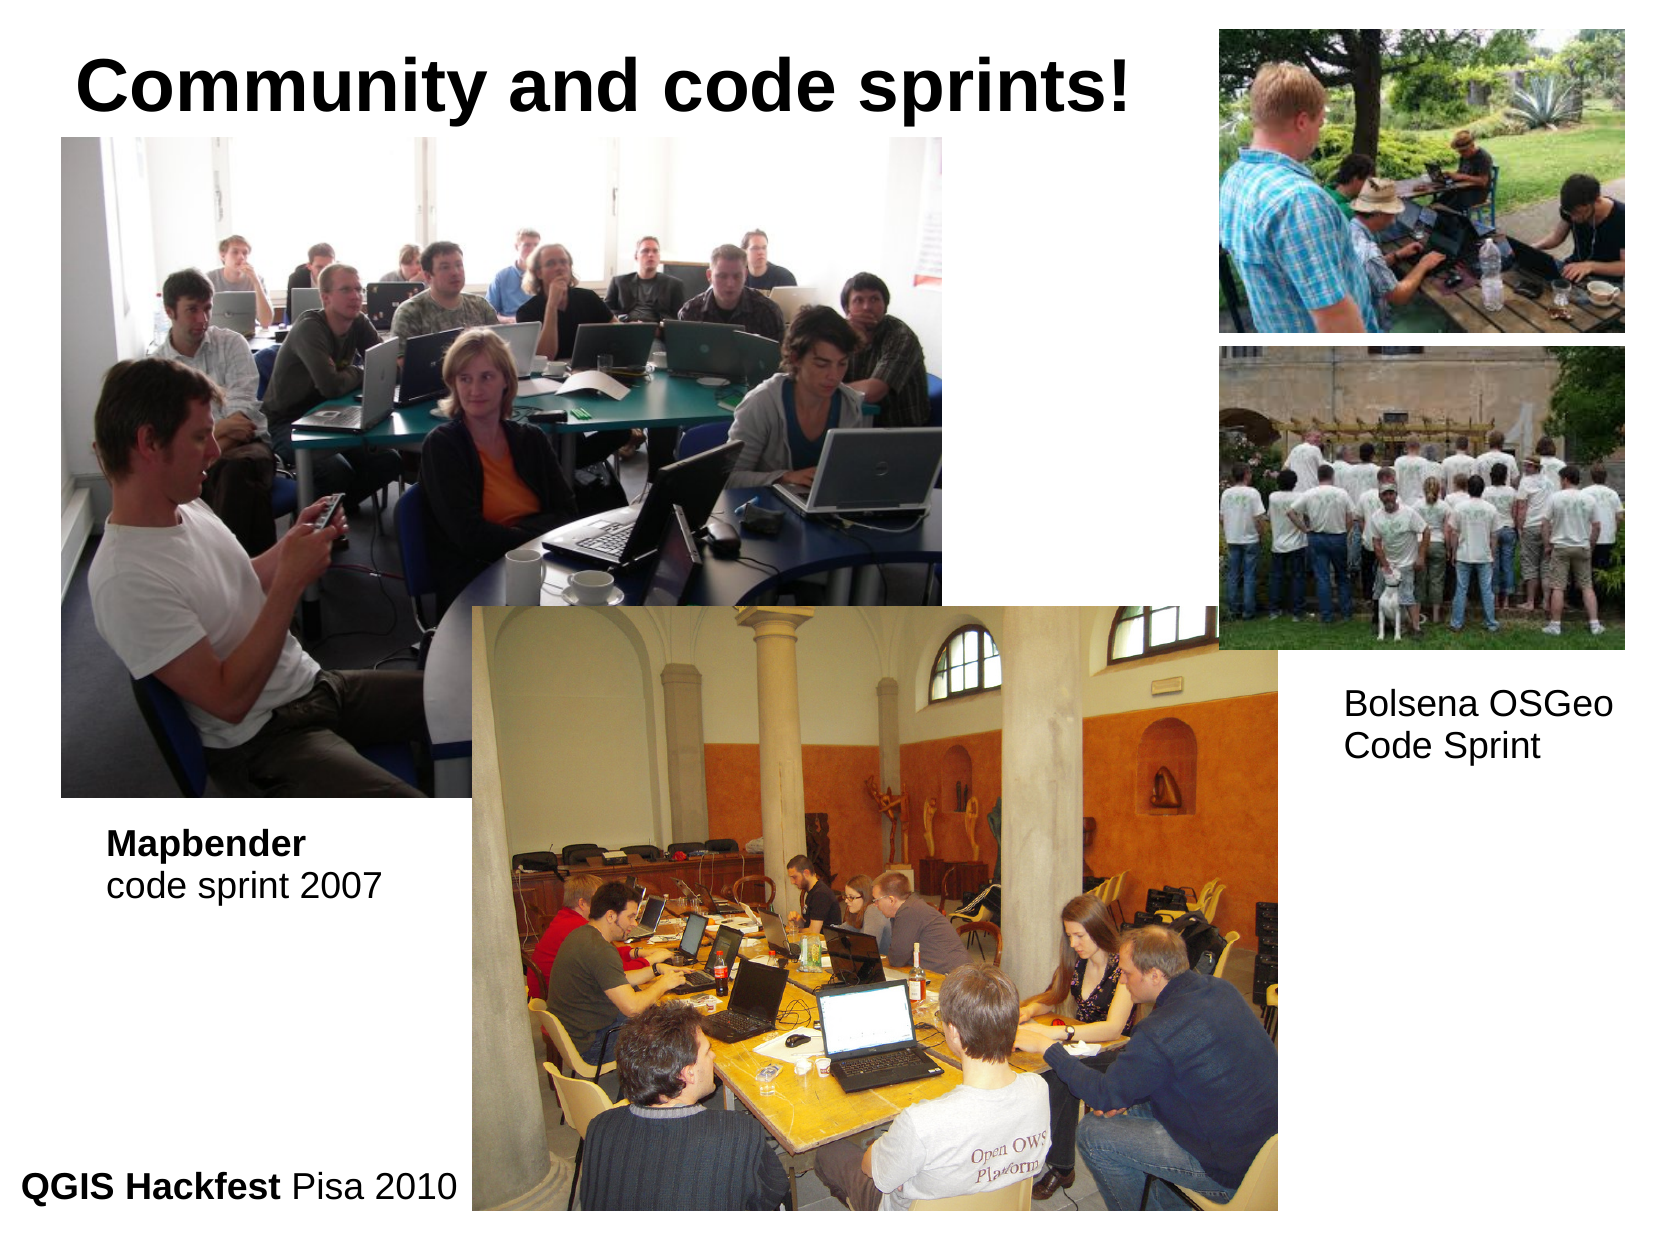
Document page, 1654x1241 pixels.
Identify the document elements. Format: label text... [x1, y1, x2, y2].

text_box QGIS Hackfest Pisa 2010 [6, 1158, 533, 1222]
picture [1219, 29, 1625, 333]
text_box Community and code sprints! [60, 36, 1219, 148]
text_box Mapbender code sprint 2007 [91, 815, 439, 926]
picture [61, 148, 1625, 1211]
text_box Bolsena OSGeo Code Sprint [1328, 674, 1654, 783]
